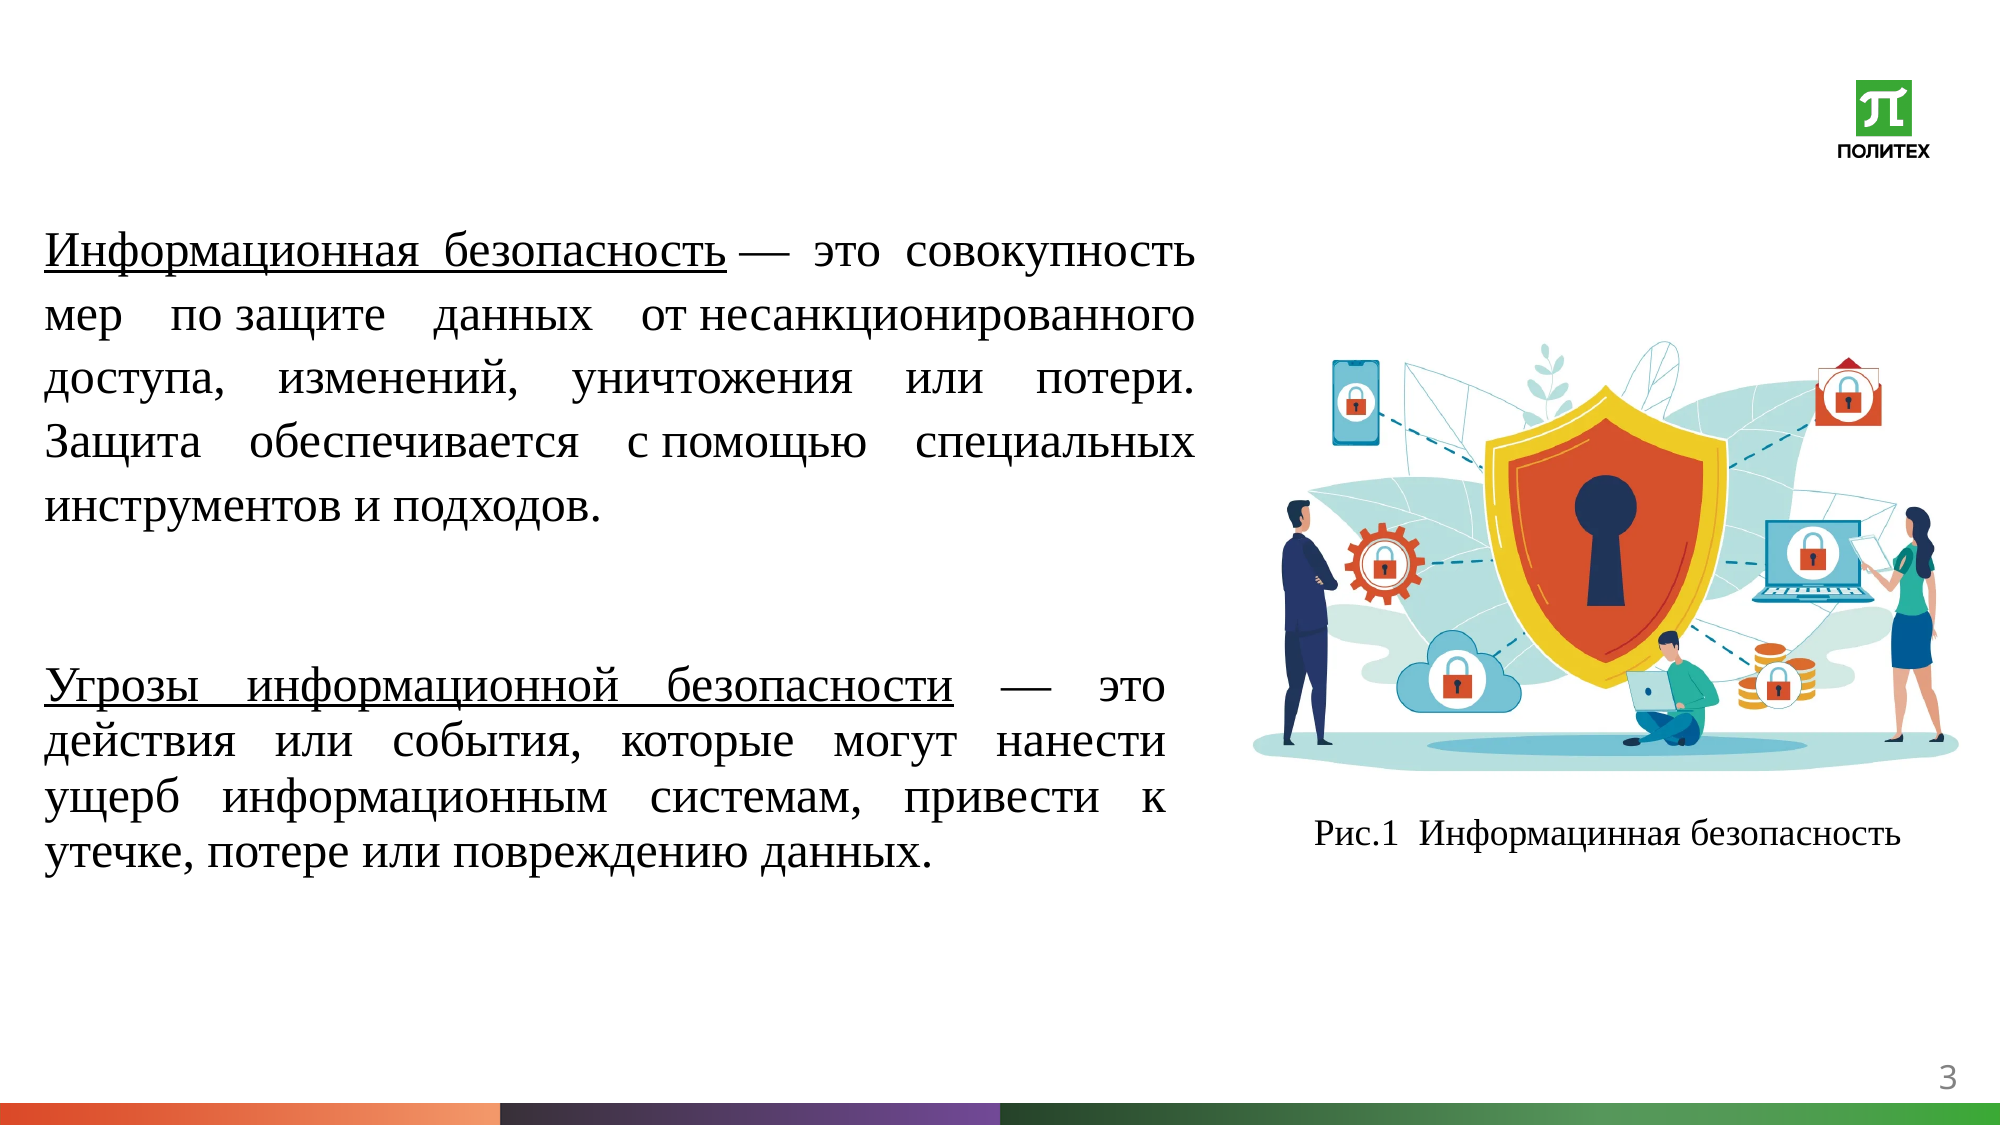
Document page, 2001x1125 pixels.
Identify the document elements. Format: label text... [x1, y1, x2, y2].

picture [1838, 80, 1930, 158]
picture [0, 1103, 2000, 1125]
text_box Информационная безопасность — это совокупность мер по защите данных от несанкционированного доступа, изменений, уничтожения или потери. Защита обеспечивается с помощью специальных инструментов и подходов. [29, 206, 1211, 650]
text_box Угрозы информационной безопасности — это действия или события, которые могут нанести ущерб информационным системам, привести к утечке, потере или повреждению данных. [29, 649, 1182, 945]
picture [1210, 285, 2000, 827]
text_box 3 [1923, 1048, 1988, 1104]
text_box Рис.1 Информацинная безопасноcть [1299, 804, 1949, 886]
